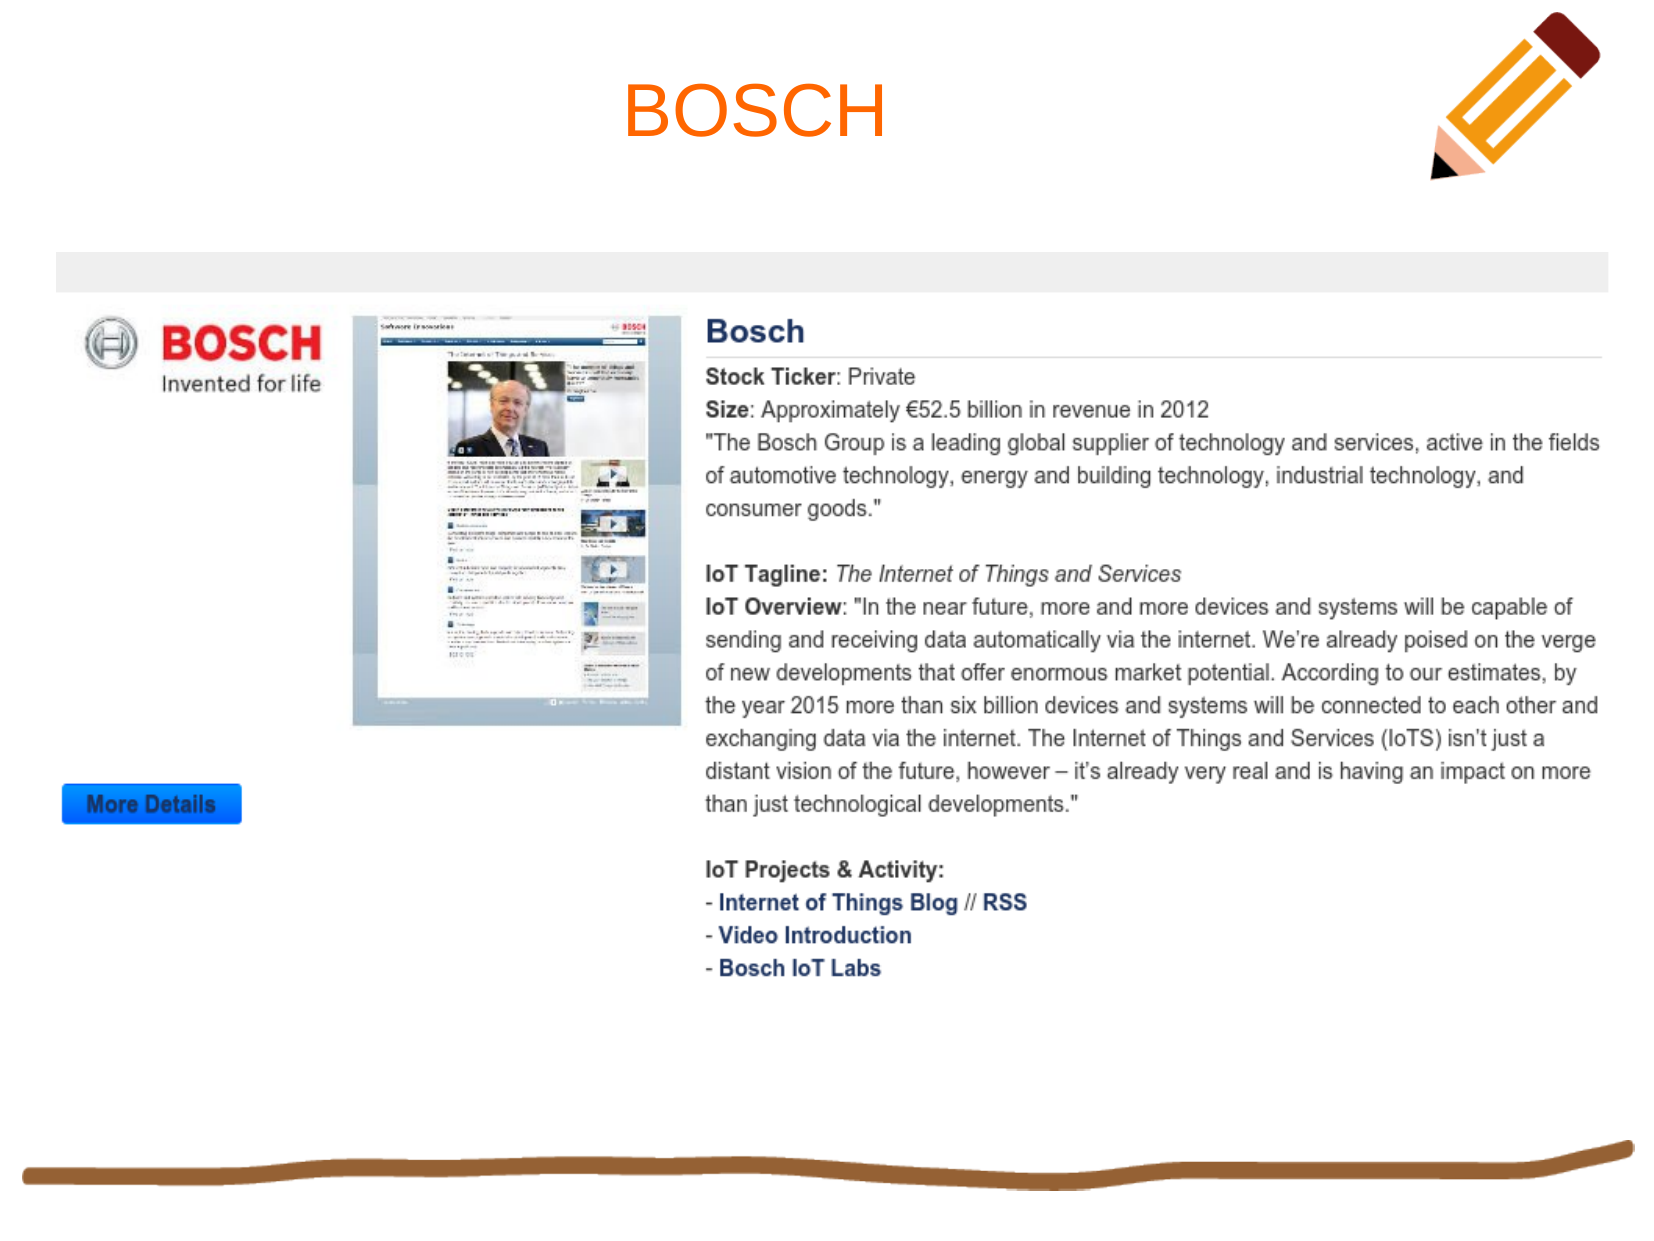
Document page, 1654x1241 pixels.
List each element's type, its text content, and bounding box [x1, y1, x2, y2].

picture [22, 1140, 1635, 1191]
title BOSCH [82, 49, 1430, 172]
picture [1430, 12, 1601, 181]
picture [56, 252, 1632, 1003]
